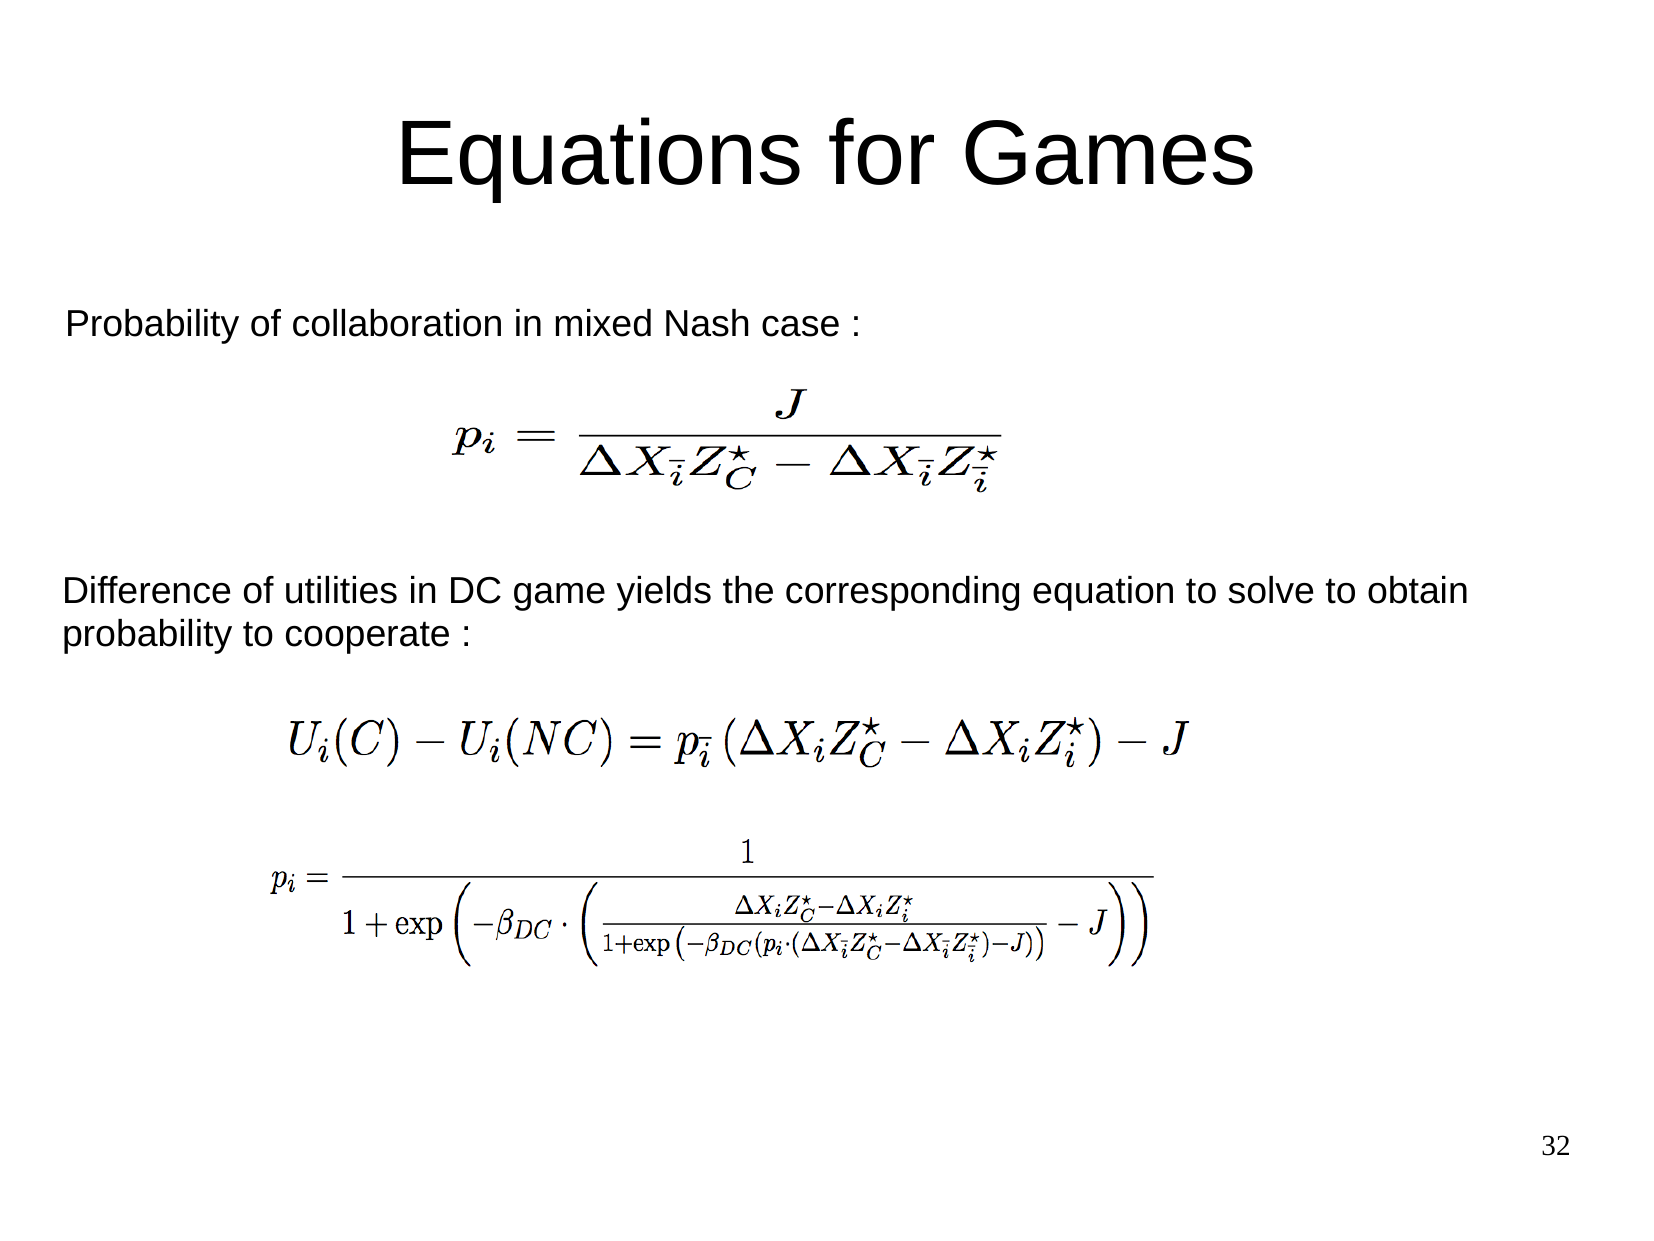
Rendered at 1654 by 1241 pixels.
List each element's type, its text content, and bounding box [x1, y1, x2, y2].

text_box Difference of utilities in DC game yields the corresponding equation to solve to obtain probability to cooperate : [47, 562, 1580, 662]
text_box Probability of collaboration in mixed Nash case : [50, 295, 1583, 395]
title Equations for Games [82, 49, 1571, 257]
picture [259, 831, 1170, 981]
picture [277, 704, 1205, 780]
picture [425, 395, 1028, 511]
